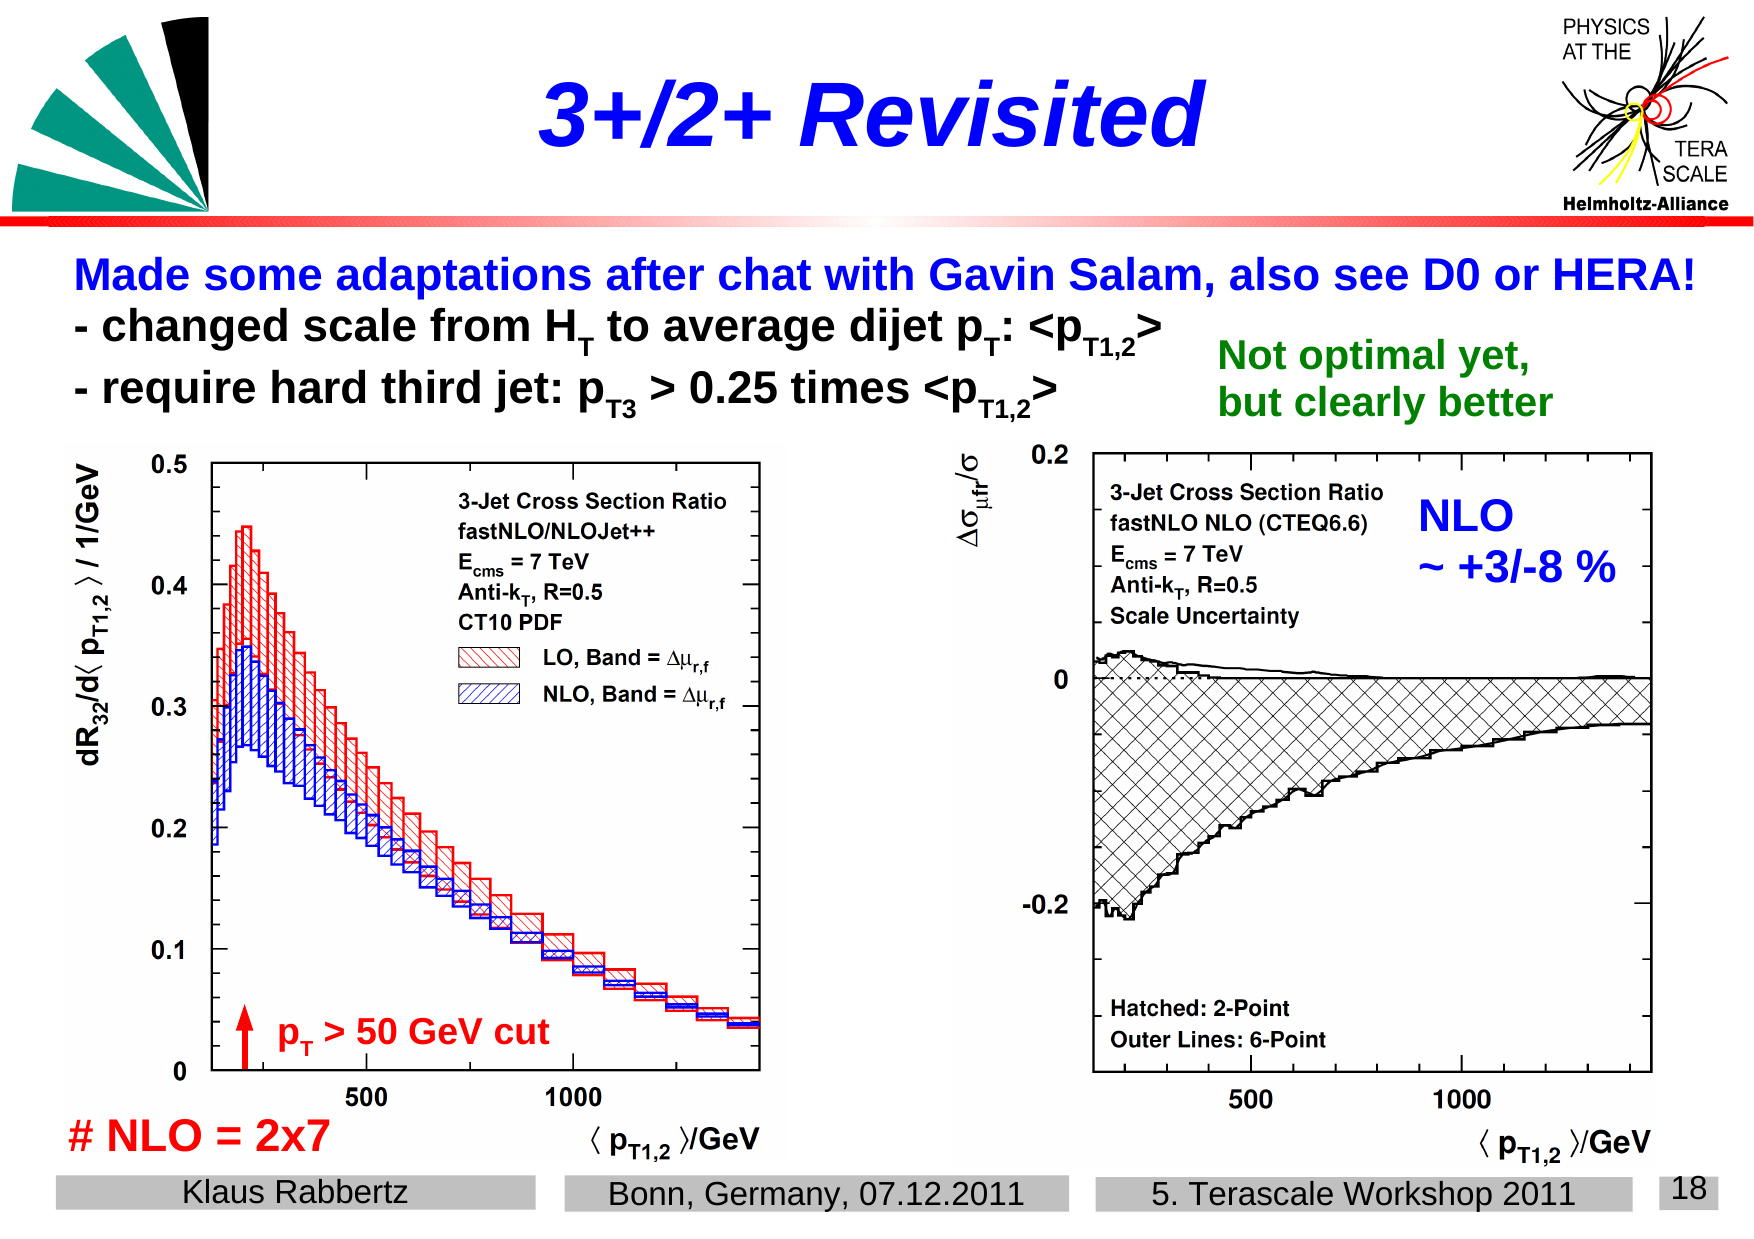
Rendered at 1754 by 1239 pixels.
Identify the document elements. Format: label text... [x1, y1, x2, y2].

title 3+/2+ Revisited [220, 22, 1525, 207]
text_box Made some adaptations after chat with Gavin Salam, also see D0 or HERA! - changed scale from HT to average dijet pT: <pT1,2> - require hard third jet: pT3 > 0.25 times <pT1,2> [61, 242, 1722, 434]
text_box # NLO = 2x7 [56, 1104, 344, 1169]
text_box Not optimal yet, but clearly better [1205, 326, 1565, 434]
picture [64, 443, 788, 1162]
picture [1546, 9, 1744, 223]
text_box pT > 50 GeV cut [265, 1004, 562, 1069]
picture [950, 440, 1657, 1168]
picture [12, 17, 209, 214]
text_box NLO ~ +3/-8 % [1406, 484, 1628, 601]
